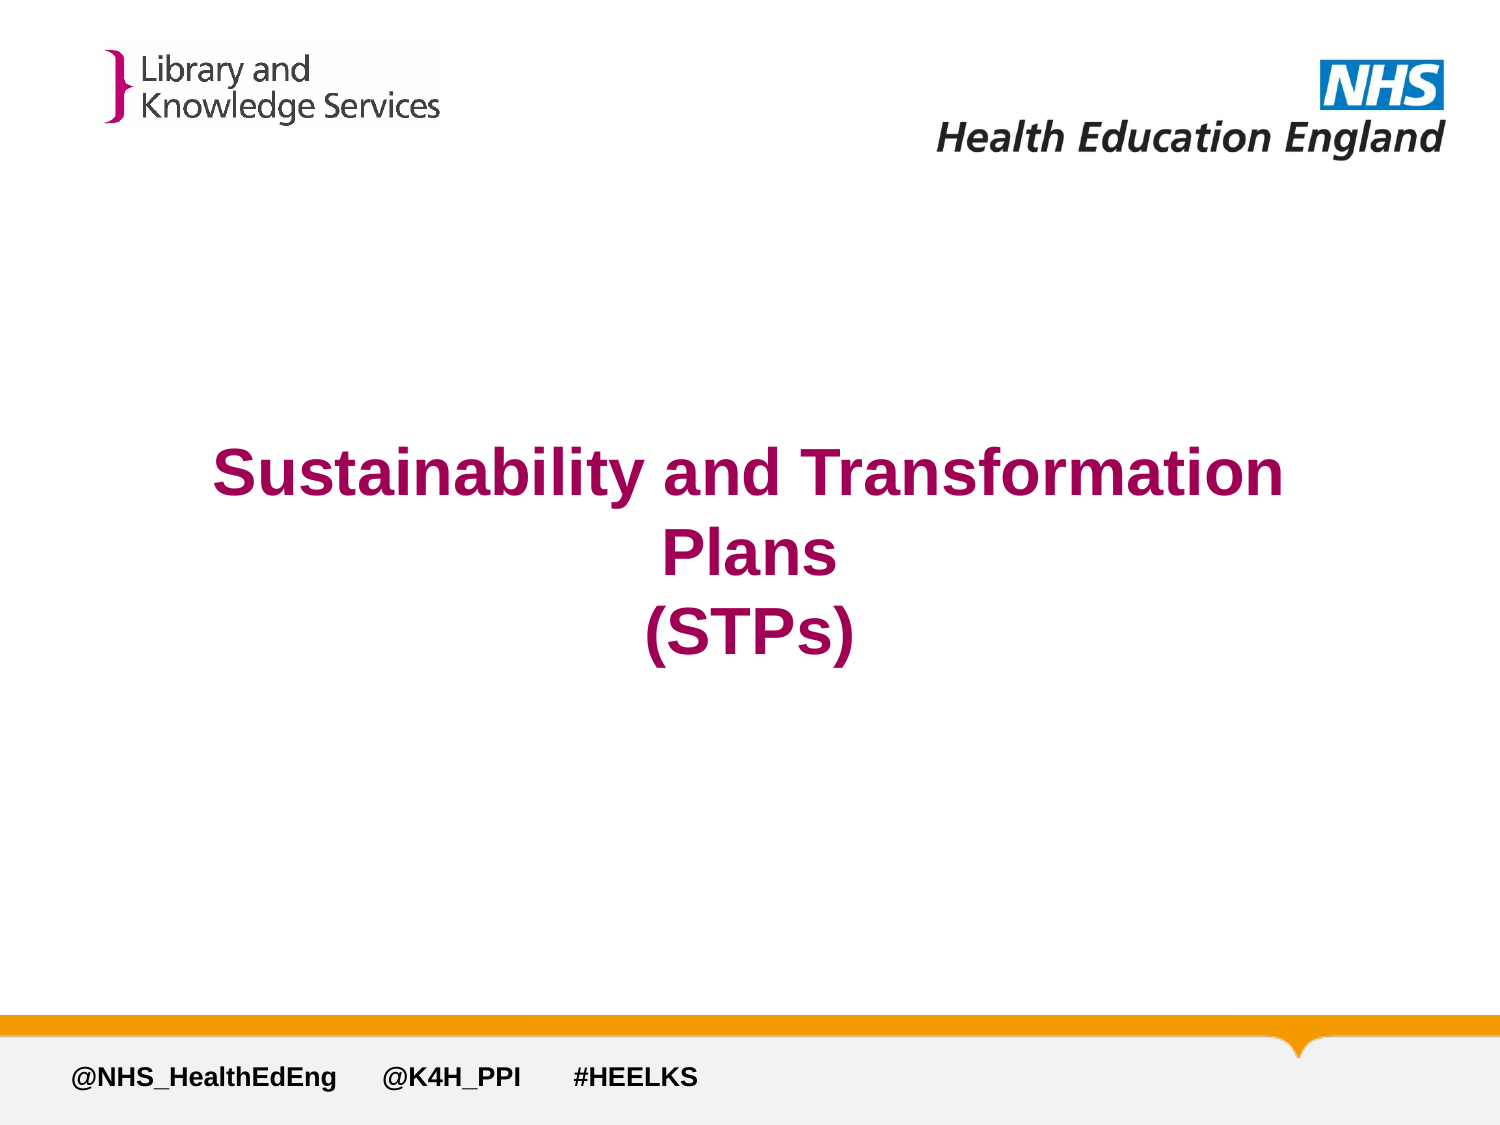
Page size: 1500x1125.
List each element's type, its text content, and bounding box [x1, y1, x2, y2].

title Sustainability and Transformation Plans (STPs) [103, 420, 1397, 639]
text_box @NHS_HealthEdEng @K4H_PPI #HEELKS [55, 1052, 932, 1113]
picture [100, 42, 443, 131]
